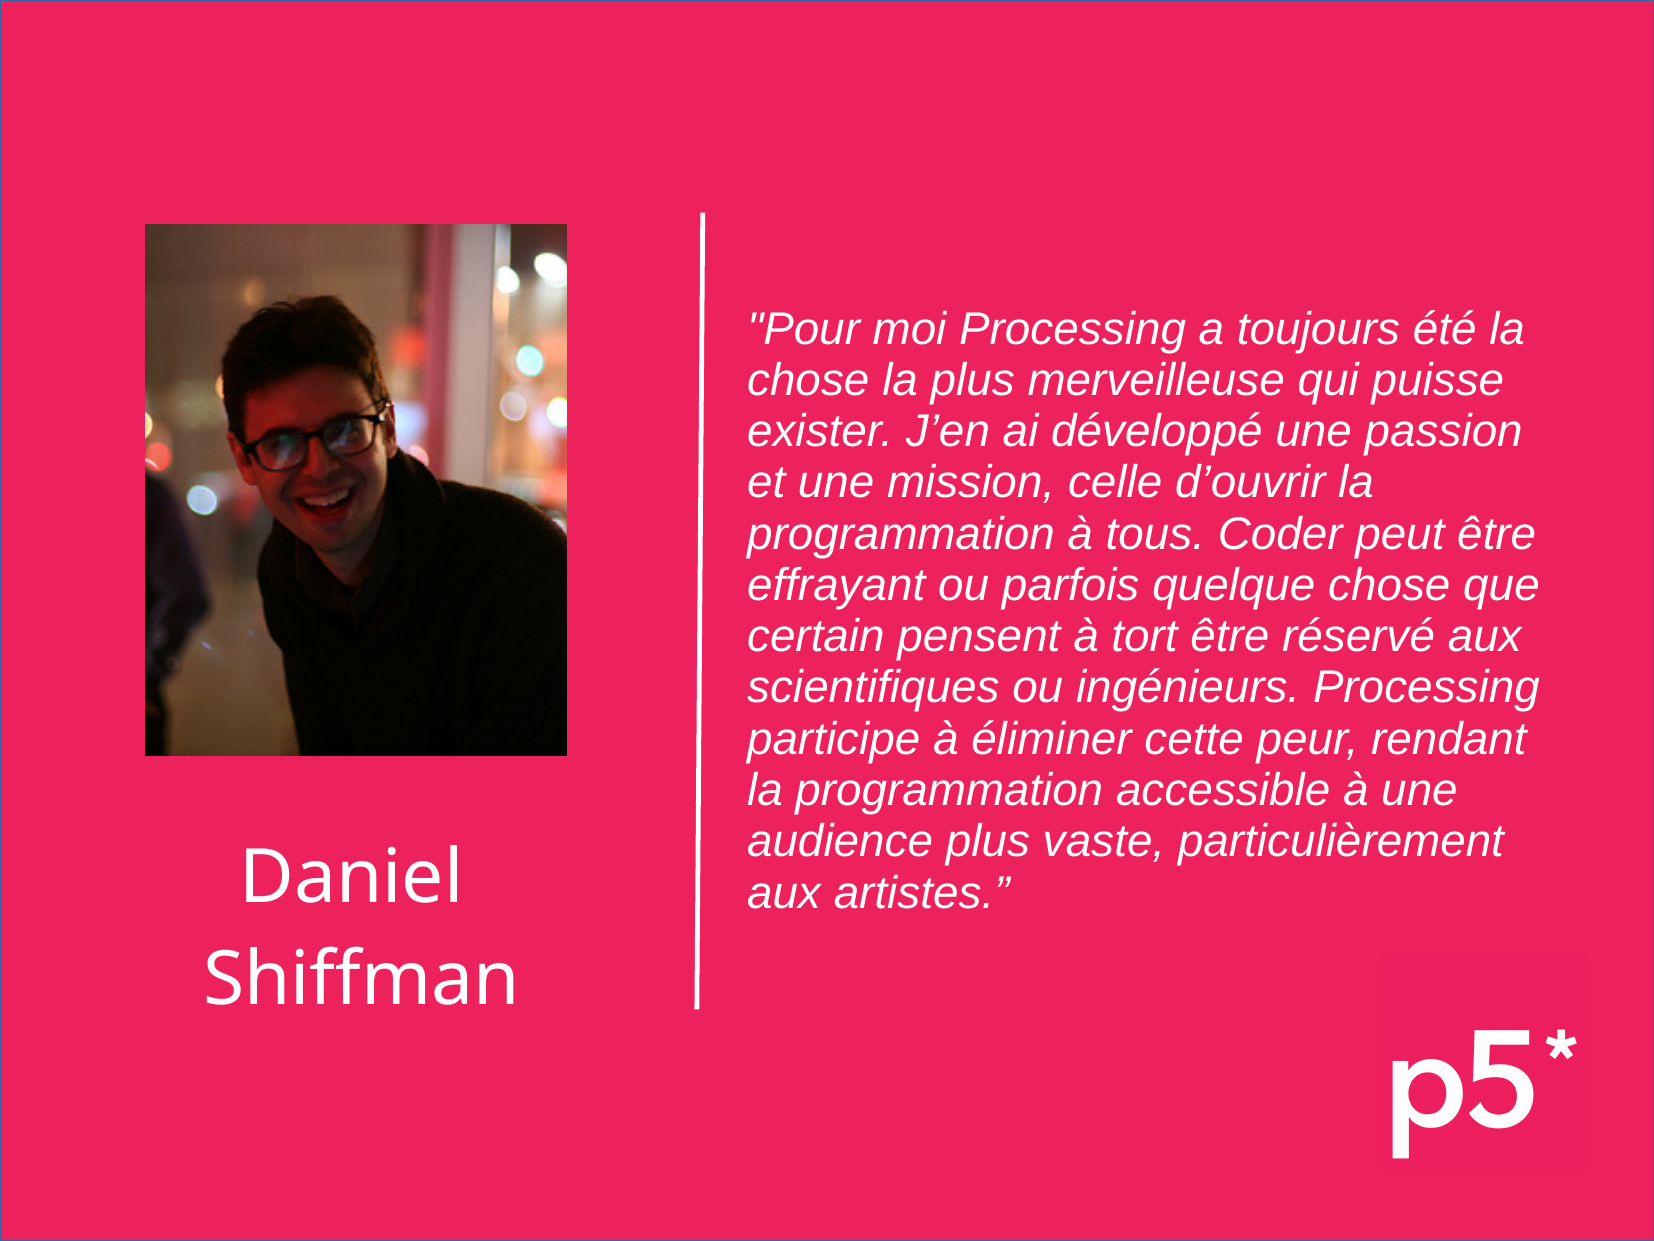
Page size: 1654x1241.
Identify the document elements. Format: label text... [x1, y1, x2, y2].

text_box Daniel Shiffman [0, 814, 827, 999]
picture [145, 224, 567, 756]
text_box [0, 0, 1654, 1241]
text_box "Pour moi Processing a toujours été la chose la plus merveilleuse qui puisse exister. J’en ai développé une passion et une mission, celle d’ouvrir la programmation à tous. Coder peut être effrayant ou parfois quelque chose que certain pensent à tort être réservé aux scientifiques ou ingénieurs. Processing participe à éliminer cette peur, rendant la programmation accessible à une audience plus vaste, particulièrement aux artistes.” [732, 295, 1571, 926]
picture [1381, 956, 1586, 1170]
